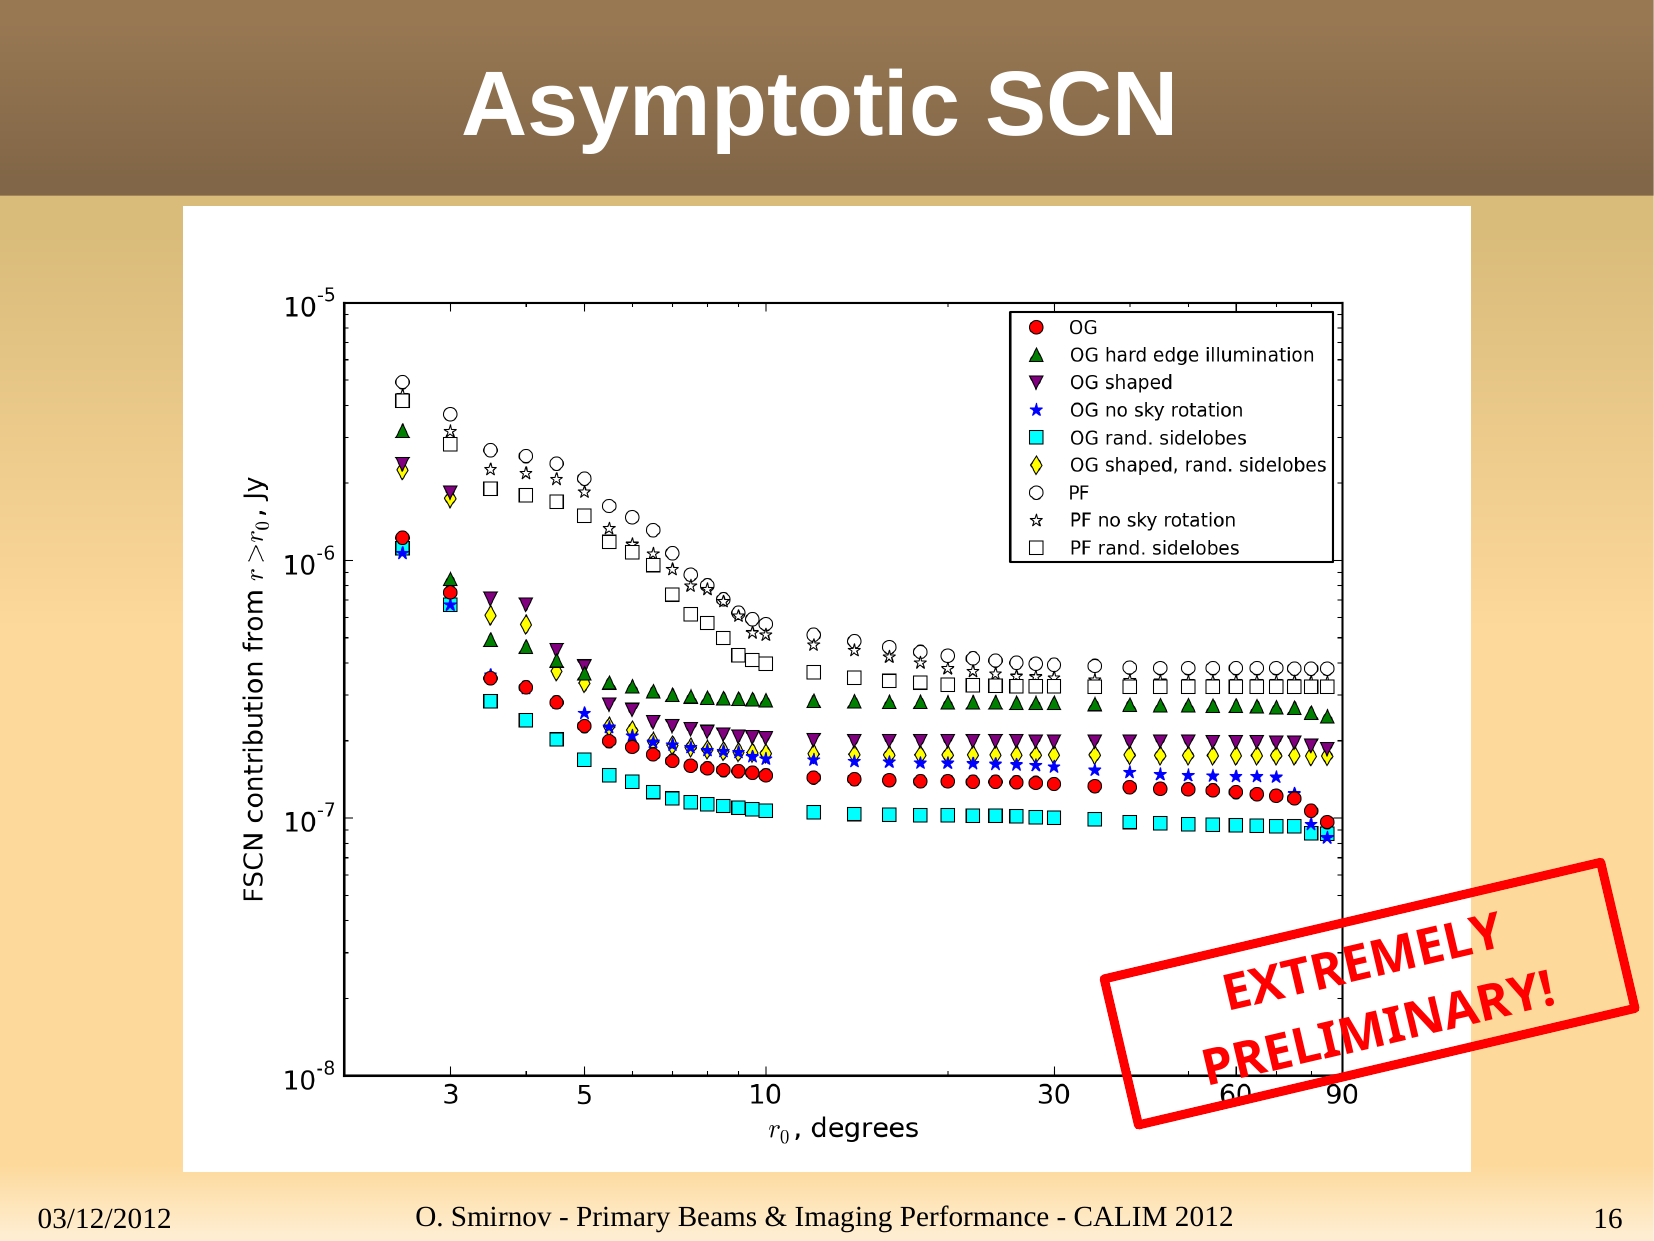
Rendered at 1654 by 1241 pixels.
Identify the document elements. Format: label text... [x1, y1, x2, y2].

title Asymptotic SCN [76, 0, 1565, 208]
text_box EXTREMELY PRELIMINARY! [1104, 862, 1636, 1125]
picture [0, 0, 1654, 1241]
